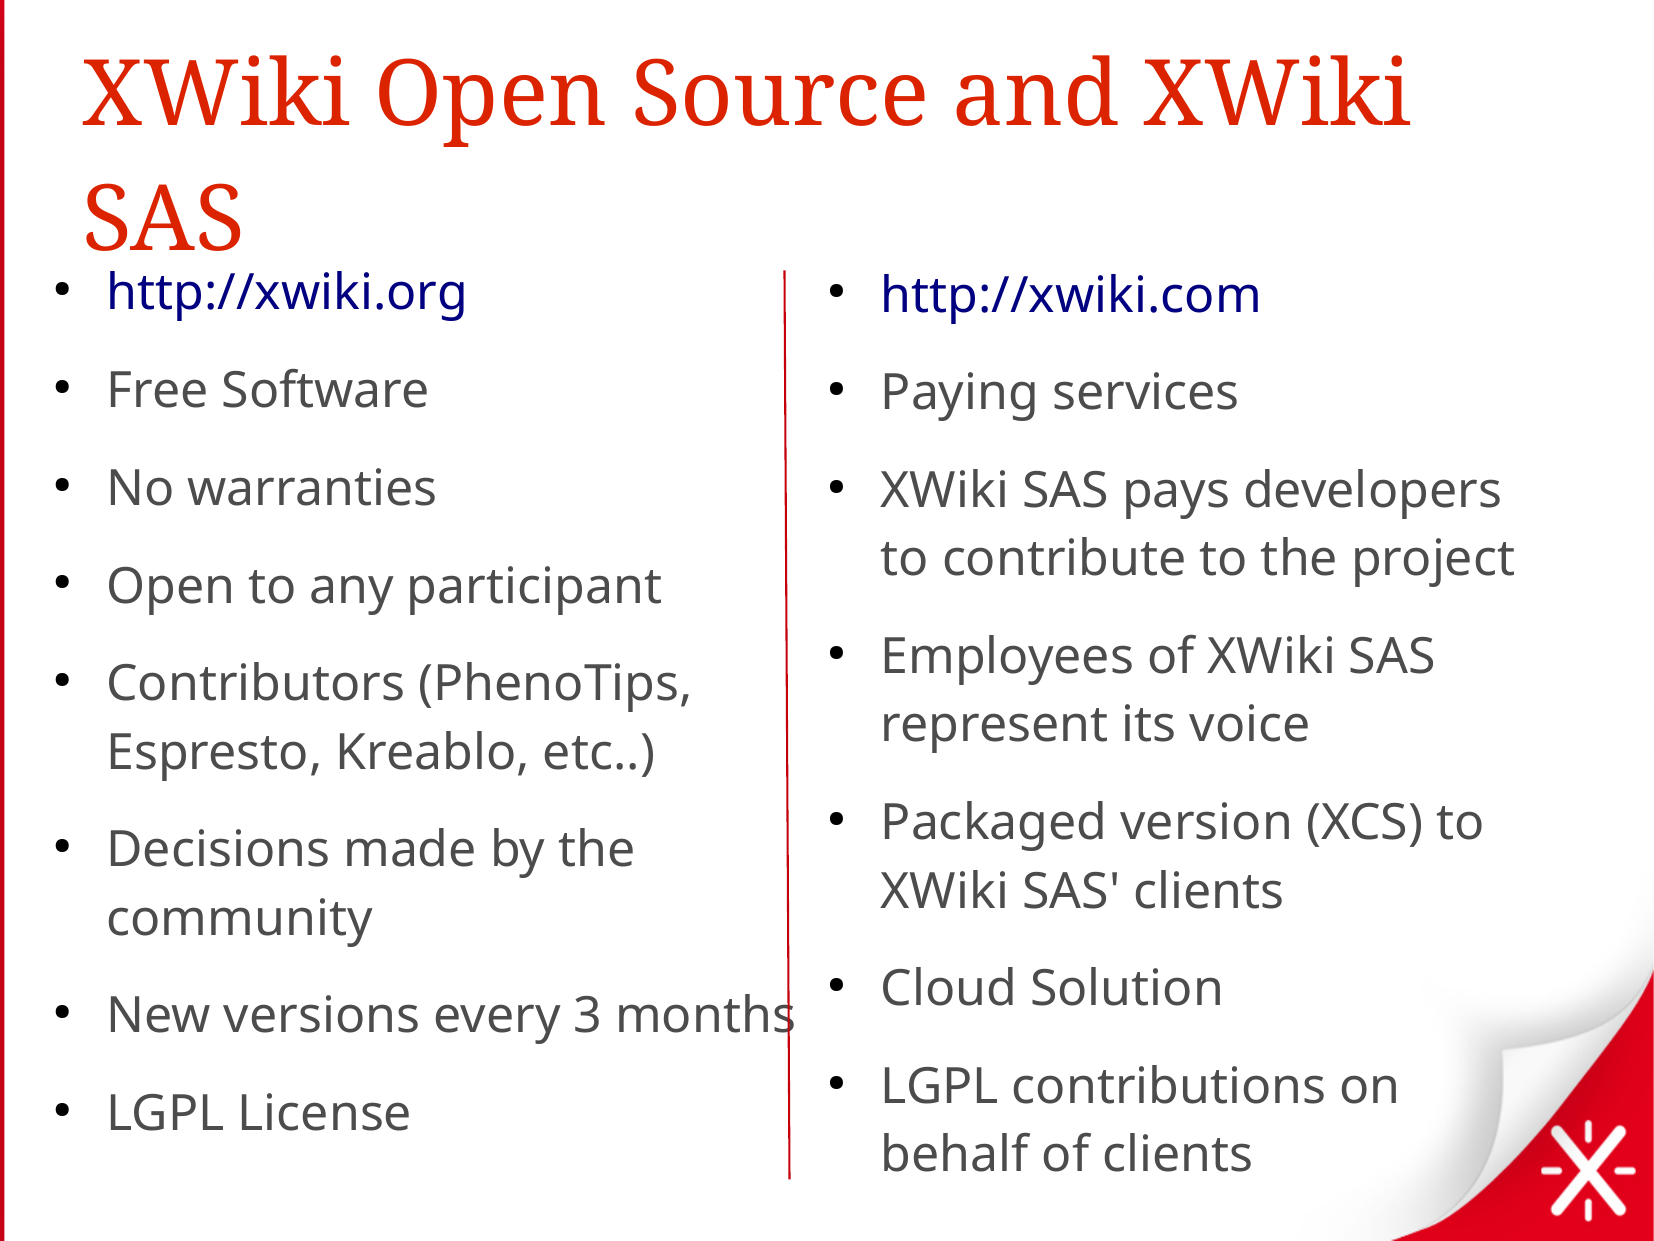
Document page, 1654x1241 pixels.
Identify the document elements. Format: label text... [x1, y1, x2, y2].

list http://xwiki.org Free Software No warranties Open to any participant Contributors (PhenoTips, Espresto, Kreablo, etc..) Decisions made by the community New versions every 3 months LGPL License [35, 256, 861, 1089]
title XWiki Open Source and XWiki SAS [82, 49, 1571, 257]
picture [0, 0, 1654, 1241]
list http://xwiki.com Paying services XWiki SAS pays developers to contribute to the project Employees of XWiki SAS represent its voice Packaged version (XCS) to XWiki SAS' clients Cloud Solution LGPL contributions on behalf of clients [810, 258, 1553, 1157]
